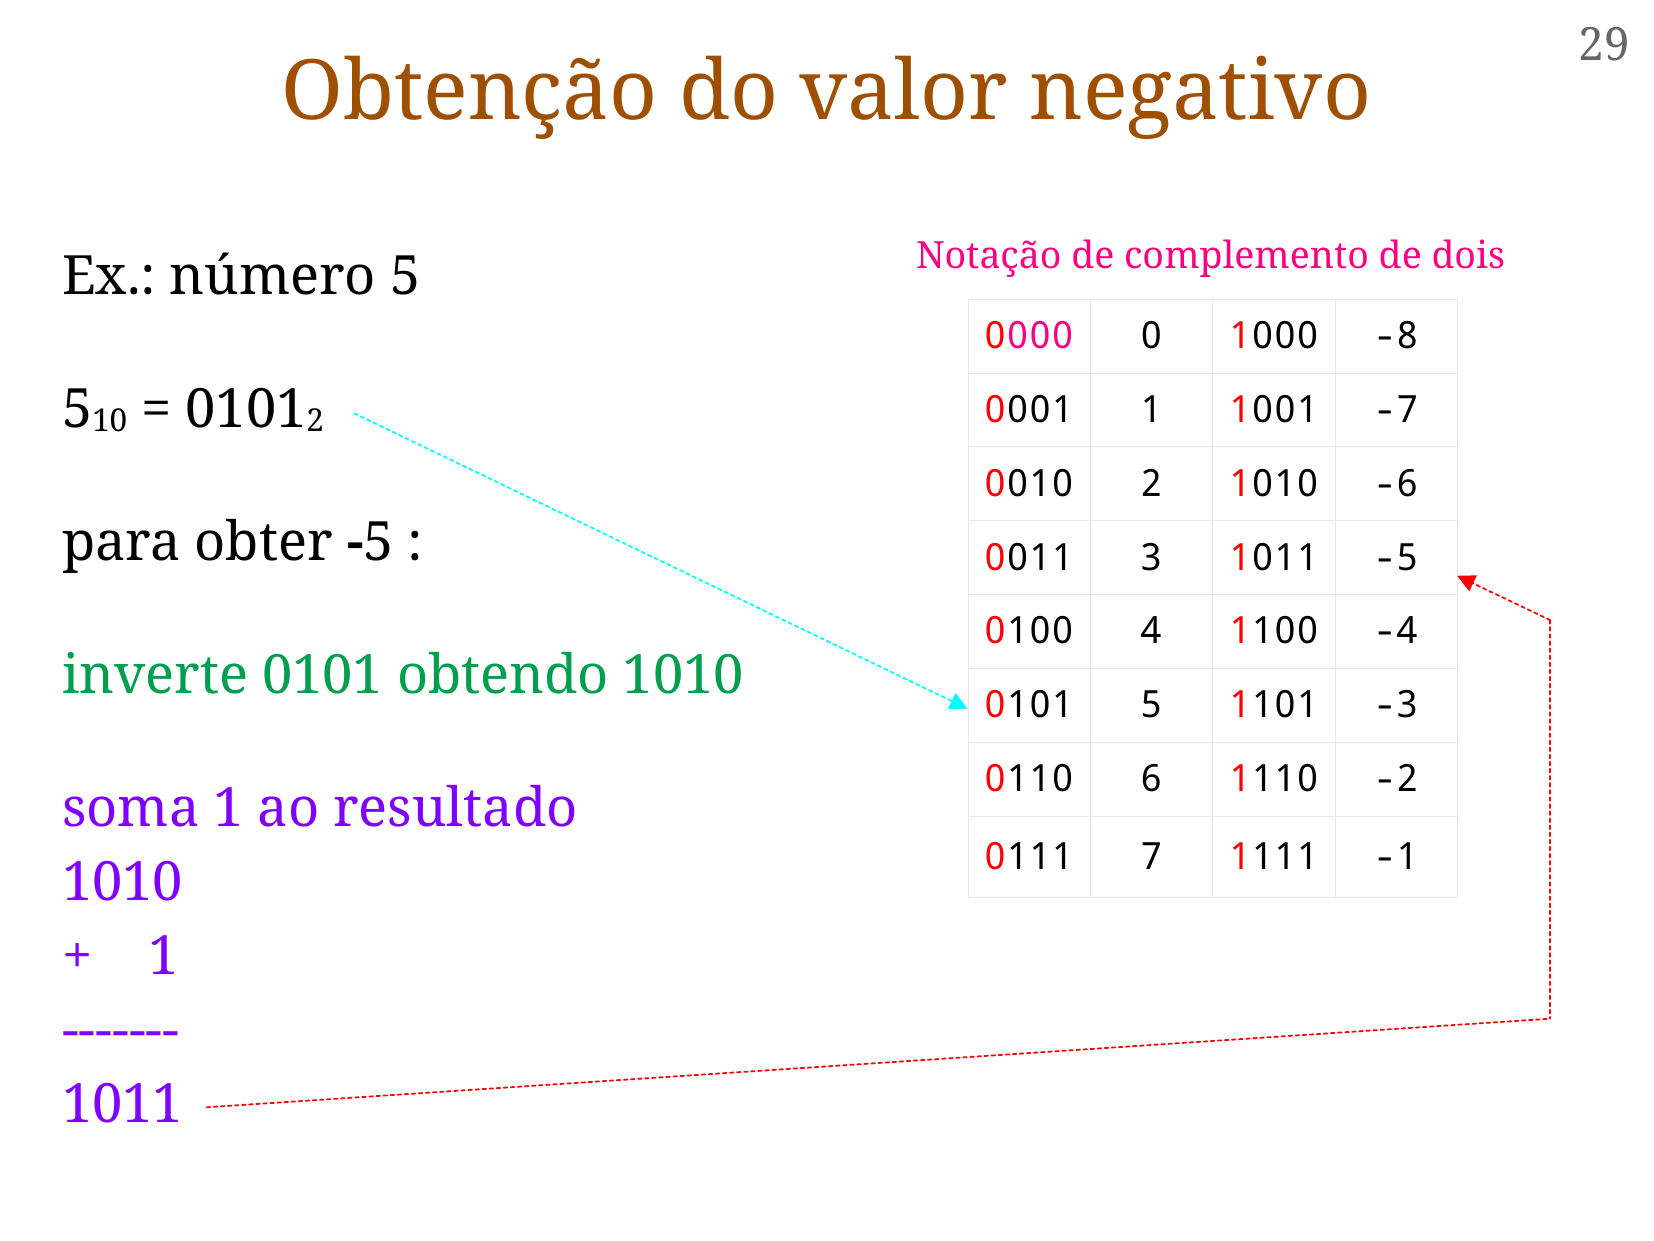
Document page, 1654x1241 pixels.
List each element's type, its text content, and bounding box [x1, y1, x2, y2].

table_cell 0111 [969, 817, 1090, 897]
list Ex.: número 5 510 = 01012 para obter -5 : inverte 0101 obtendo 1010 soma 1 ao resultado 1010 + 1 ------- 1011 [59, 236, 1595, 1211]
table_cell 7 [1091, 817, 1212, 897]
table_cell 6 [1091, 743, 1212, 816]
table_cell 0101 [969, 669, 1090, 742]
table_cell 4 [1091, 595, 1212, 668]
table_cell 1010 [1213, 447, 1335, 520]
table_header 0000 [969, 300, 1090, 373]
table_cell 1100 [1213, 595, 1335, 668]
table_header -8 [1336, 300, 1457, 373]
text_box Notação de complemento de dois [901, 221, 1521, 288]
table_cell 1 [1091, 374, 1212, 446]
table_cell 0001 [969, 374, 1090, 446]
table_cell 3 [1091, 521, 1212, 594]
table_cell -7 [1336, 374, 1457, 446]
table_cell 2 [1091, 447, 1212, 520]
table_header 0 [1091, 300, 1212, 373]
table_cell -6 [1336, 447, 1457, 520]
table_cell -3 [1336, 669, 1457, 742]
table_cell 0100 [969, 595, 1090, 668]
table_cell -1 [1336, 817, 1457, 897]
table_cell 1001 [1213, 374, 1335, 446]
table_cell 0011 [969, 521, 1090, 594]
table_cell 0010 [969, 447, 1090, 520]
table_header 1000 [1213, 300, 1335, 373]
table_cell 0110 [969, 743, 1090, 816]
table_cell 5 [1091, 669, 1212, 742]
table_cell 1110 [1213, 743, 1335, 816]
table_cell 1111 [1213, 817, 1335, 897]
title Obtenção do valor negativo [59, 29, 1595, 148]
table_cell -2 [1336, 743, 1457, 816]
table_cell 1101 [1213, 669, 1335, 742]
table_cell -4 [1336, 595, 1457, 668]
table_cell -5 [1336, 521, 1457, 594]
table_cell 1011 [1213, 521, 1335, 594]
